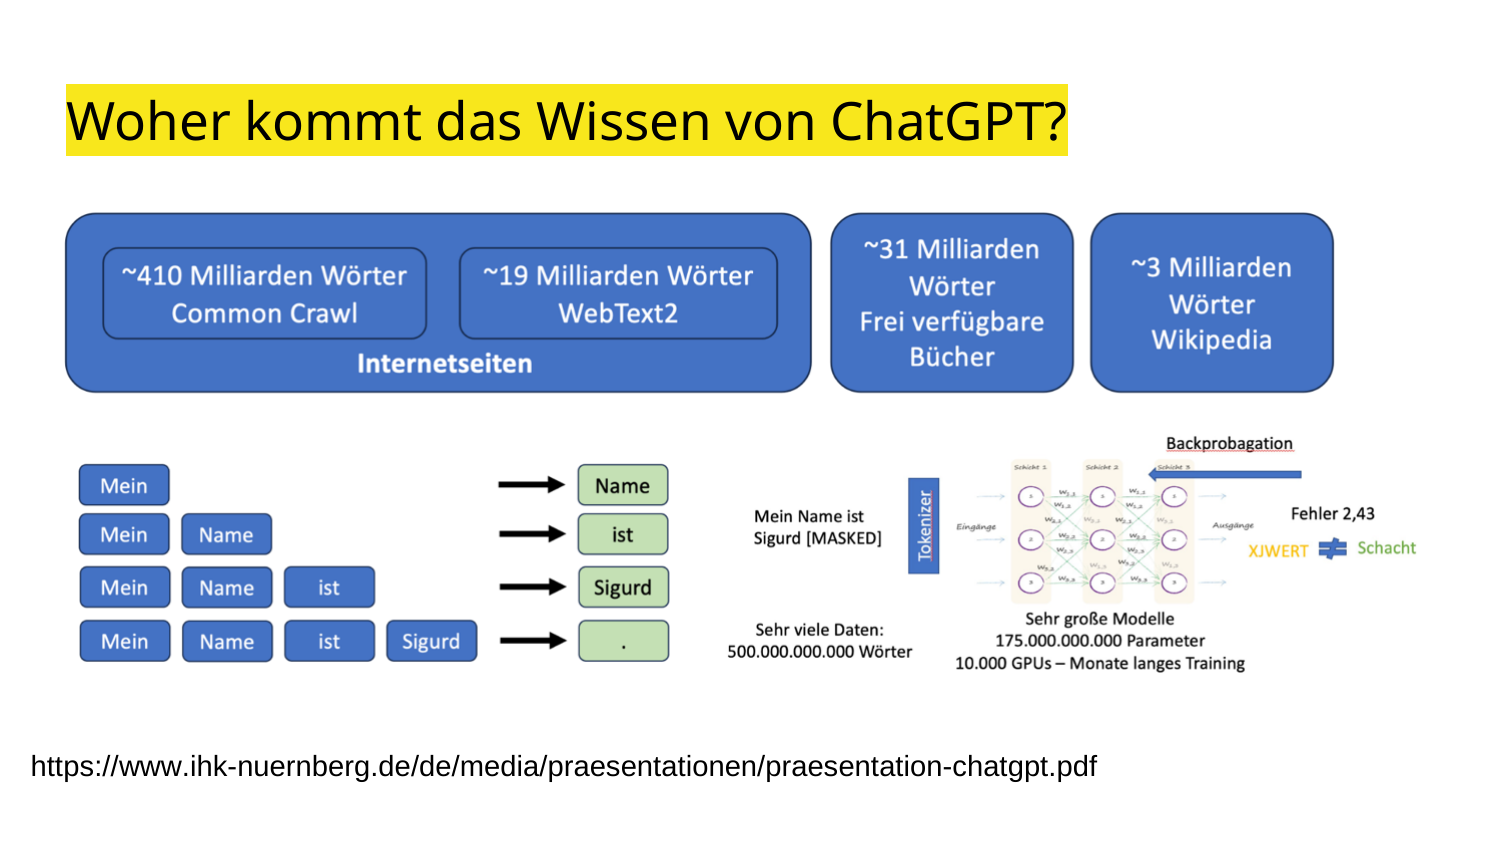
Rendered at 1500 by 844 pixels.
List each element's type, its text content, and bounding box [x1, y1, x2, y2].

picture [24, 197, 1475, 708]
title Woher kommt das Wissen von ChatGPT? [51, 72, 1449, 167]
text_box https://www.ihk-nuernberg.de/de/media/praesentationen/praesentation-chatgpt.pdf [15, 732, 1476, 798]
